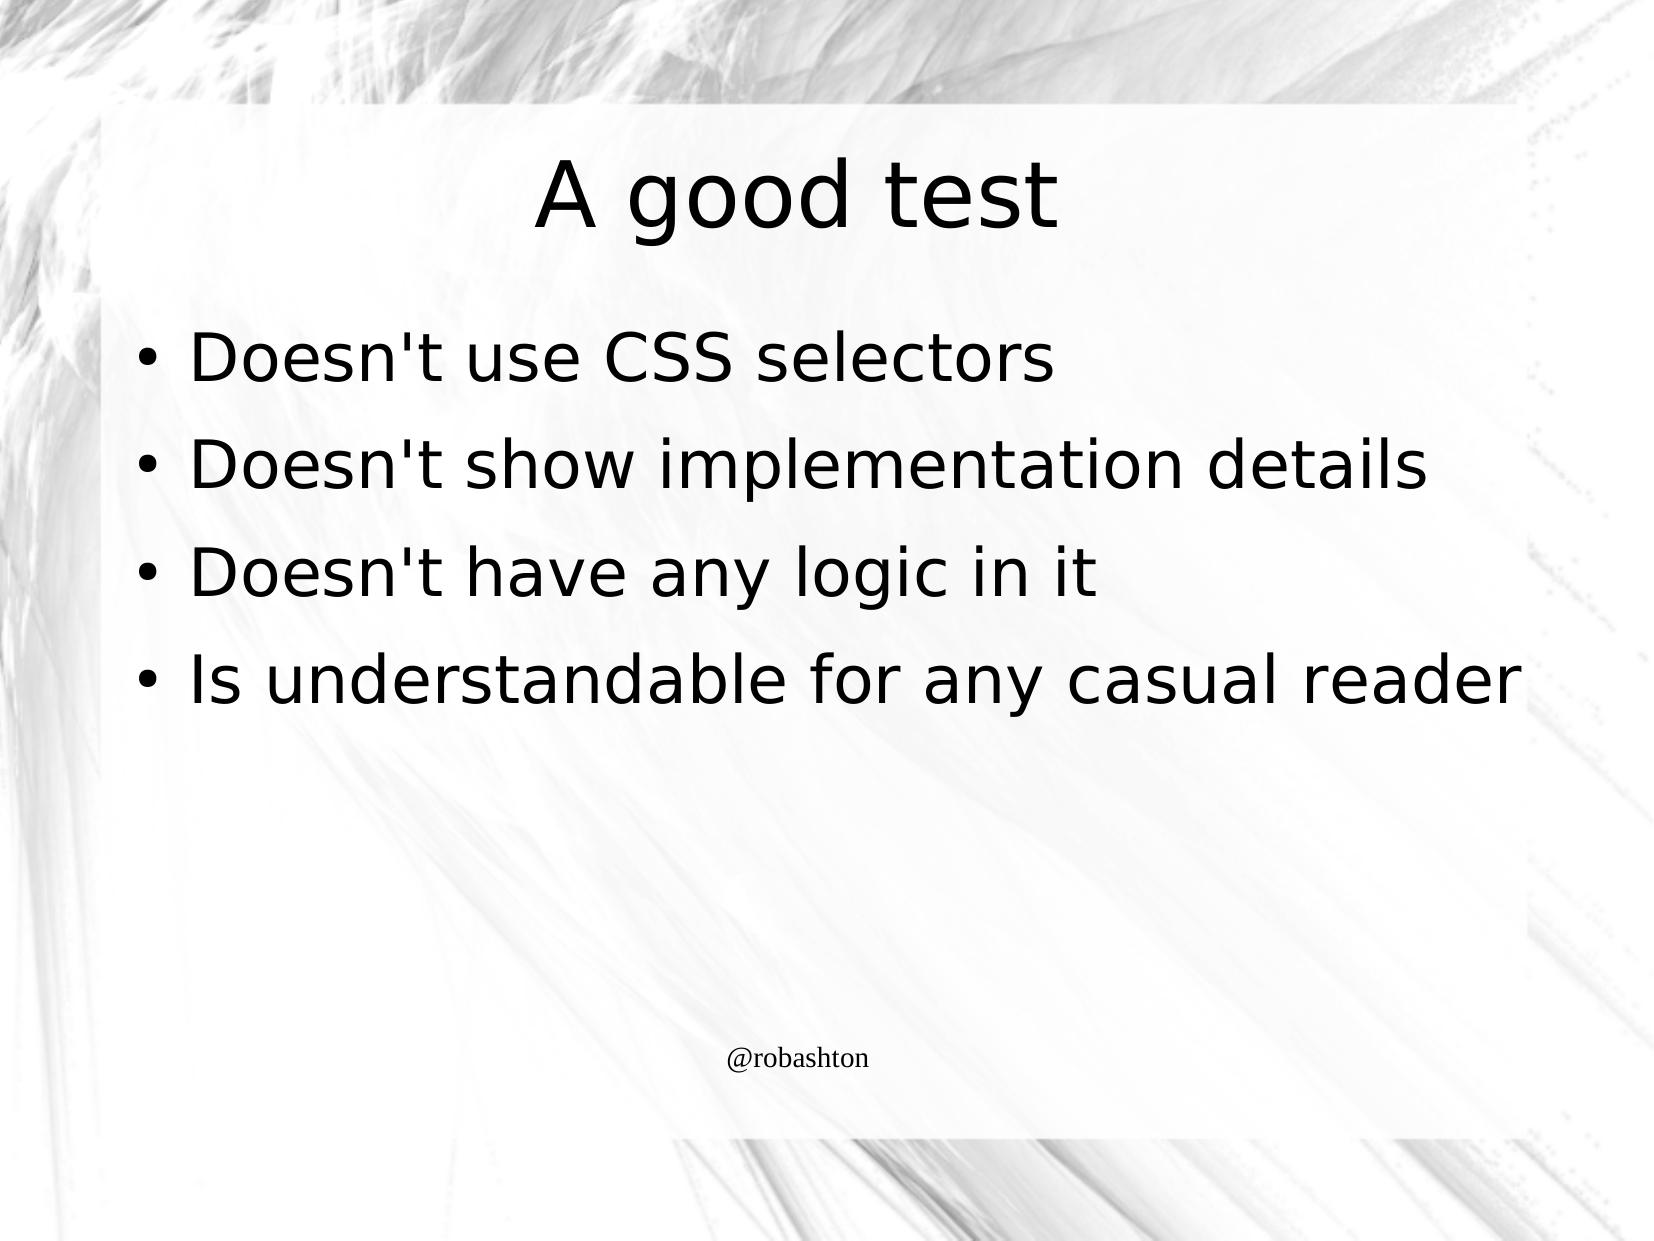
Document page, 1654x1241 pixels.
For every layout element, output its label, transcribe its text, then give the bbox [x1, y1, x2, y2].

picture [0, 0, 1654, 1241]
list Doesn't use CSS selectors Doesn't show implementation details Doesn't have any logic in it Is understandable for any casual reader [118, 319, 1571, 1040]
title A good test [118, 112, 1506, 281]
